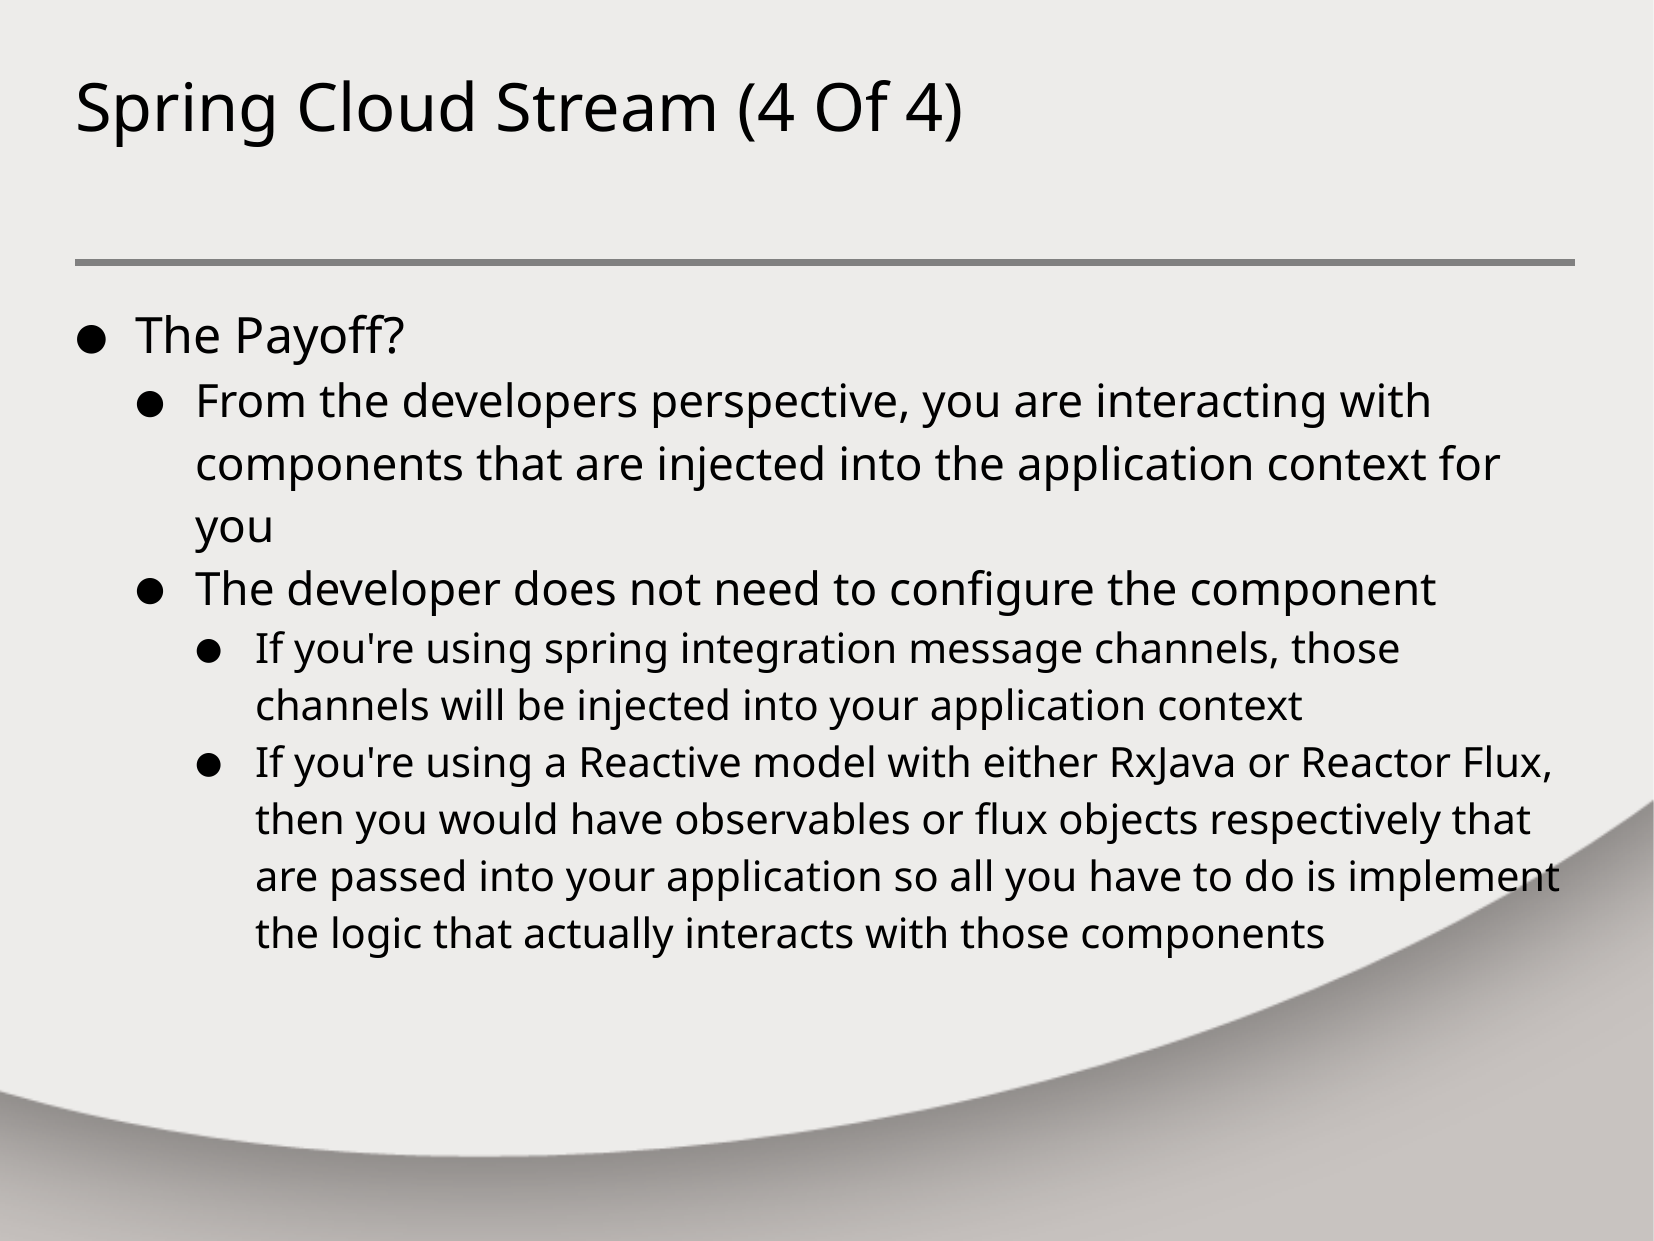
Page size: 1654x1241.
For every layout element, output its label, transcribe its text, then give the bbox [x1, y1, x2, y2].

list The Payoff? From the developers perspective, you are interacting with components that are injected into the application context for you The developer does not need to configure the component If you're using spring integration message channels, those channels will be injected into your application context If you're using a Reactive model with either RxJava or Reactor Flux, then you would have observables or flux objects respectively that are passed into your application so all you have to do is implement the logic that actually interacts with those components [75, 300, 1576, 1163]
title Spring Cloud Stream (4 Of 4) [75, 75, 1576, 226]
picture [0, 0, 1654, 1241]
